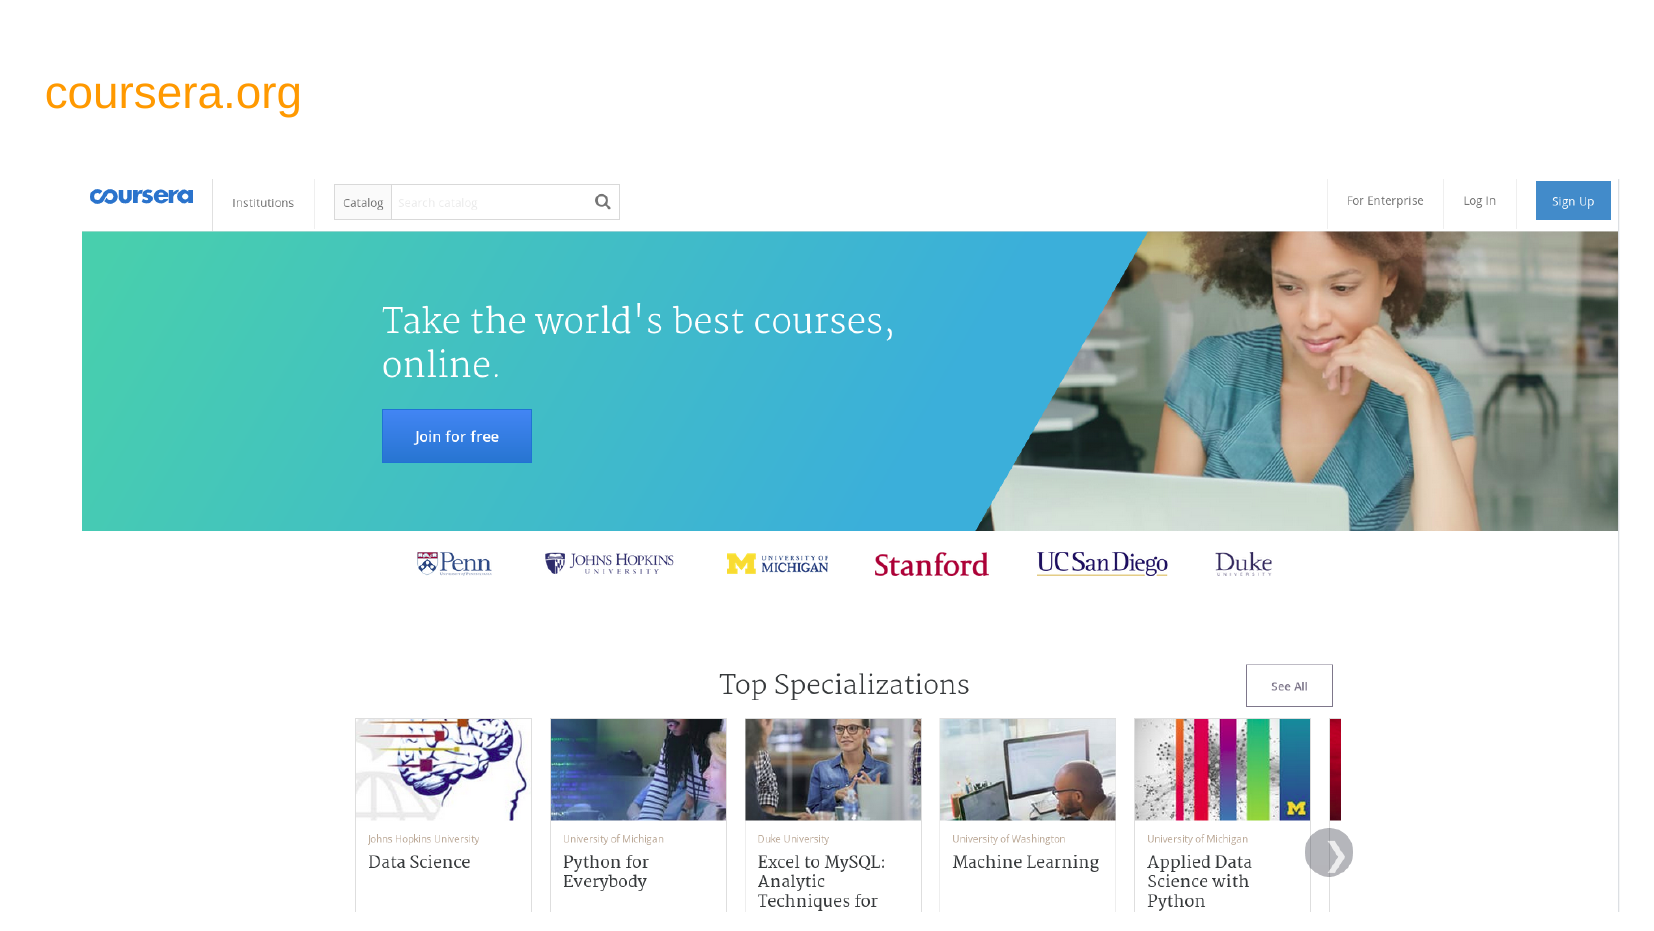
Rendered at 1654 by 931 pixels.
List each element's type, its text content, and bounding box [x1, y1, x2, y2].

text_box coursera.org [30, 60, 1441, 127]
picture [82, 179, 1621, 912]
